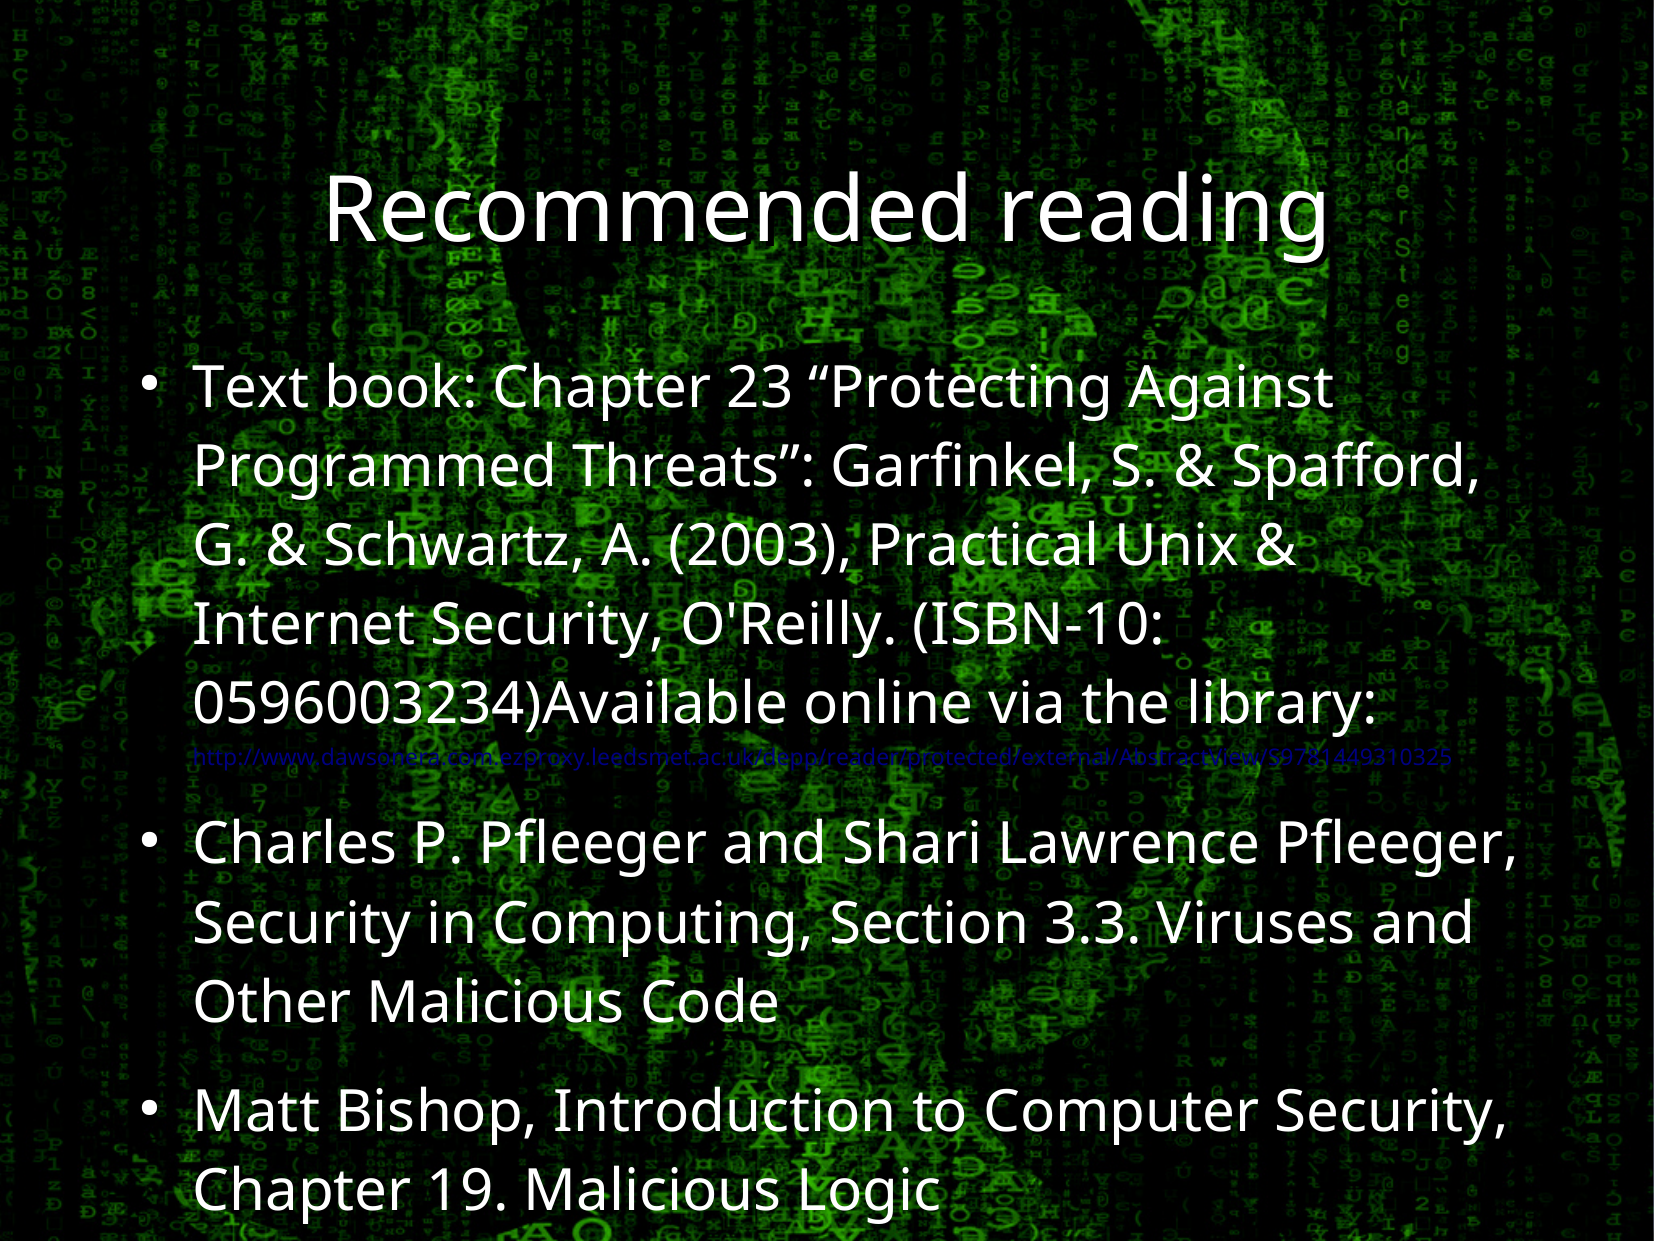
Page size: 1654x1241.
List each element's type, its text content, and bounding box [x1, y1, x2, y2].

picture [0, 0, 1654, 1241]
list Text book: Chapter 23 “Protecting Against Programmed Threats”: Garfinkel, S. & Spafford, G. & Schwartz, A. (2003), Practical Unix & Internet Security, O'Reilly. (ISBN-10: 0596003234)Available online via the library: http://www.dawsonera.com.ezproxy.leedsmet.ac.uk/depp/reader/protected/external/AbstractView/S9781449310325 Charles P. Pfleeger and Shari Lawrence Pfleeger, Security in Computing, Section 3.3. Viruses and Other Malicious Code Matt Bishop, Introduction to Computer Security, Chapter 19. Malicious Logic [121, 344, 1534, 1127]
title Recommended reading [121, 102, 1534, 310]
